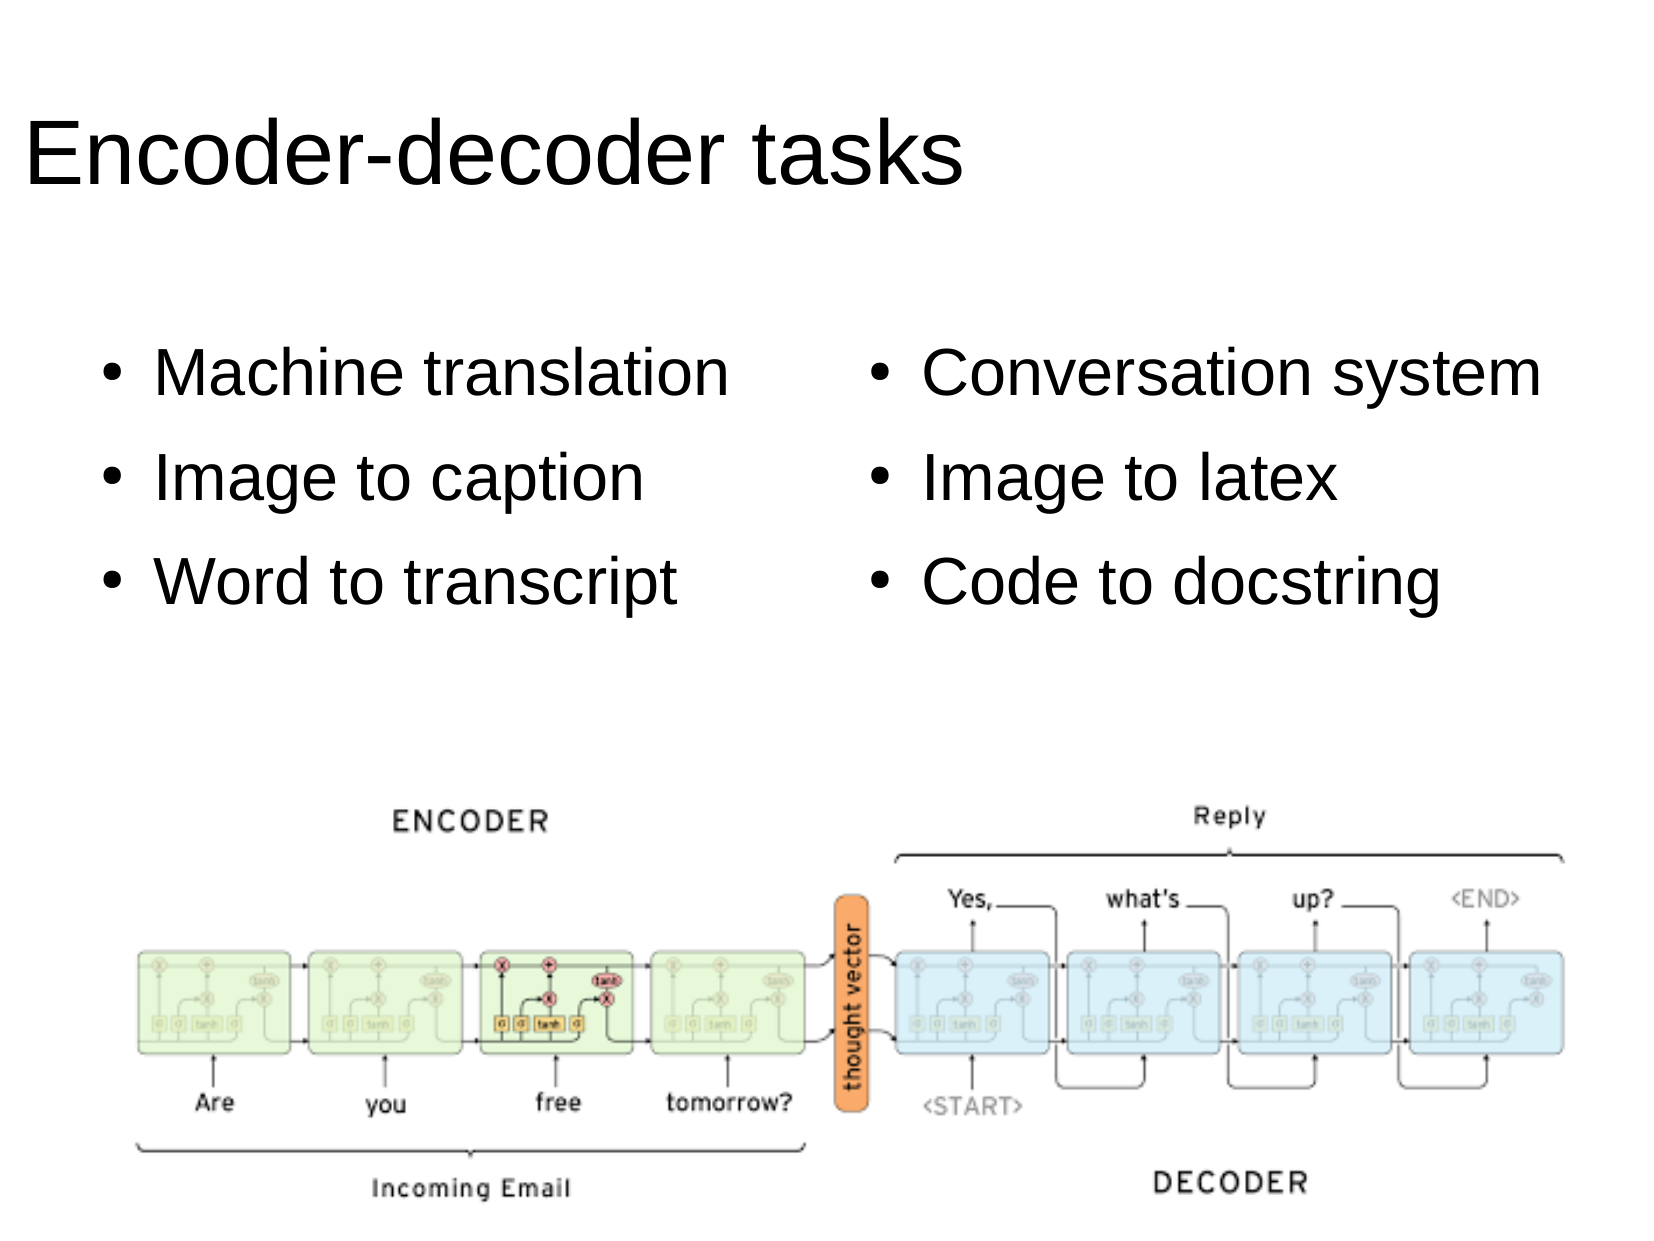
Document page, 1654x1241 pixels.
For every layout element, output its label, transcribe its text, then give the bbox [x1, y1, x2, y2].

list Machine translation Image to caption Word to transcript [82, 231, 774, 700]
title Encoder-decoder tasks [23, 49, 1512, 257]
list Conversation system Image to latex Code to docstring [850, 231, 1563, 700]
picture [108, 773, 1598, 1223]
